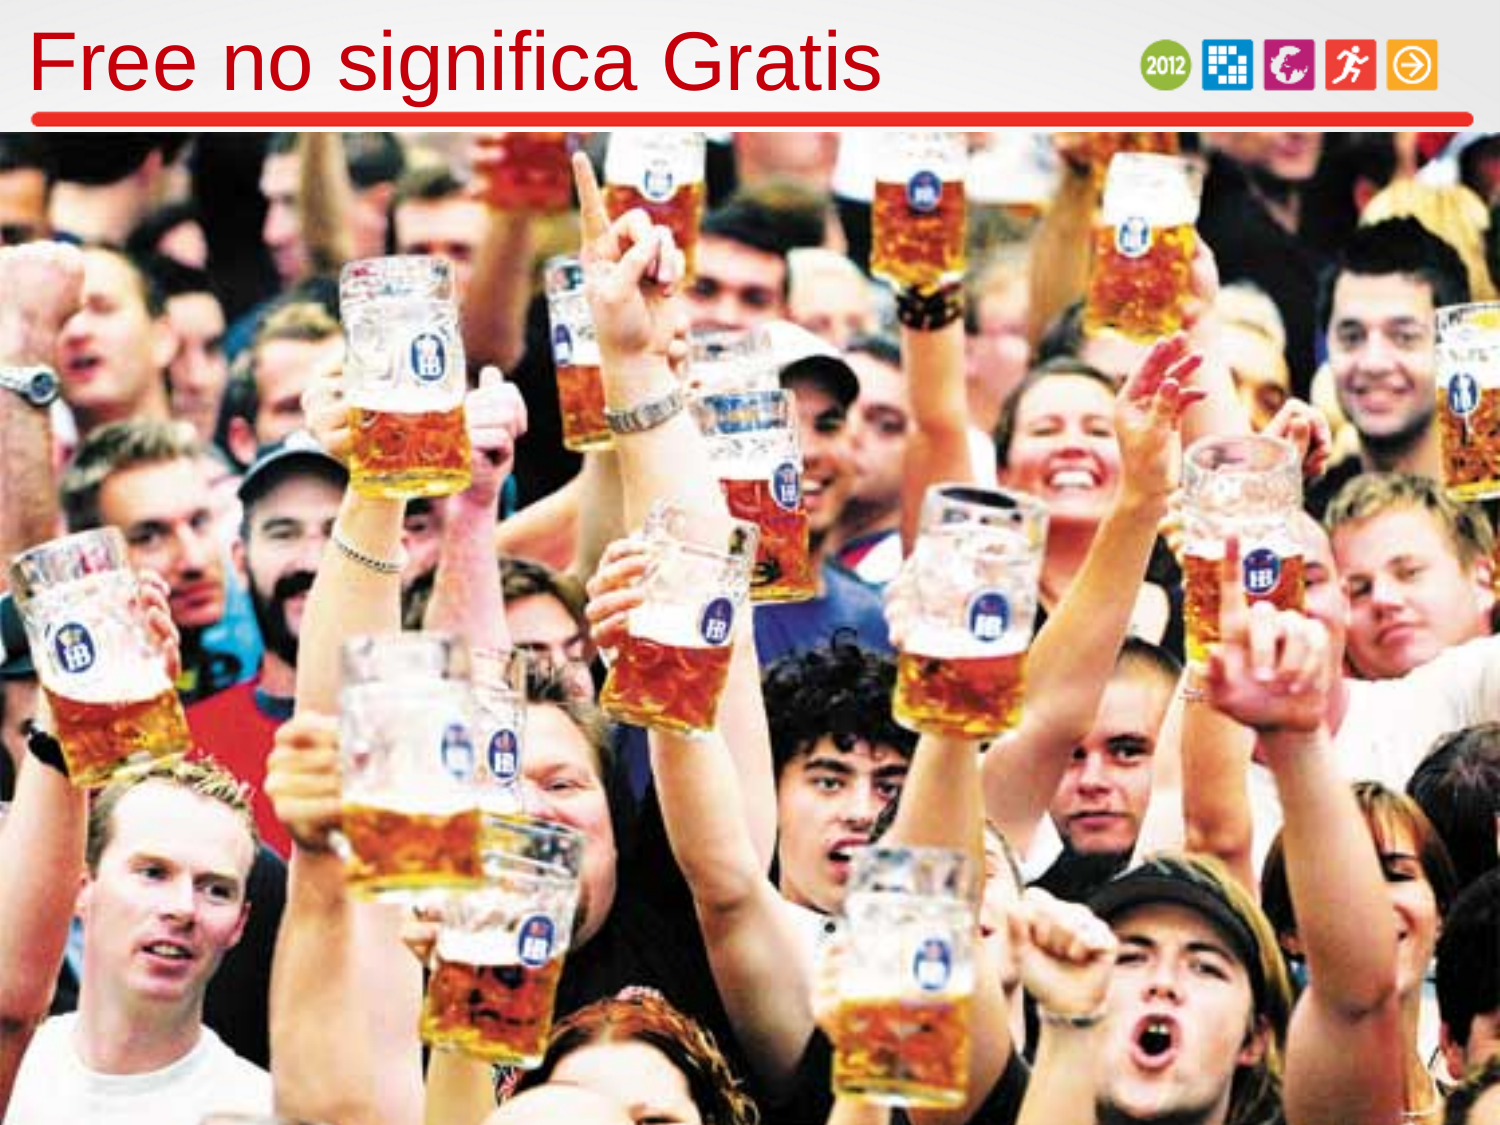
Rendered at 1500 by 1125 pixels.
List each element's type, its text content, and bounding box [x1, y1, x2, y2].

title Free no significa Gratis [12, 0, 976, 121]
picture [0, 0, 1500, 1125]
